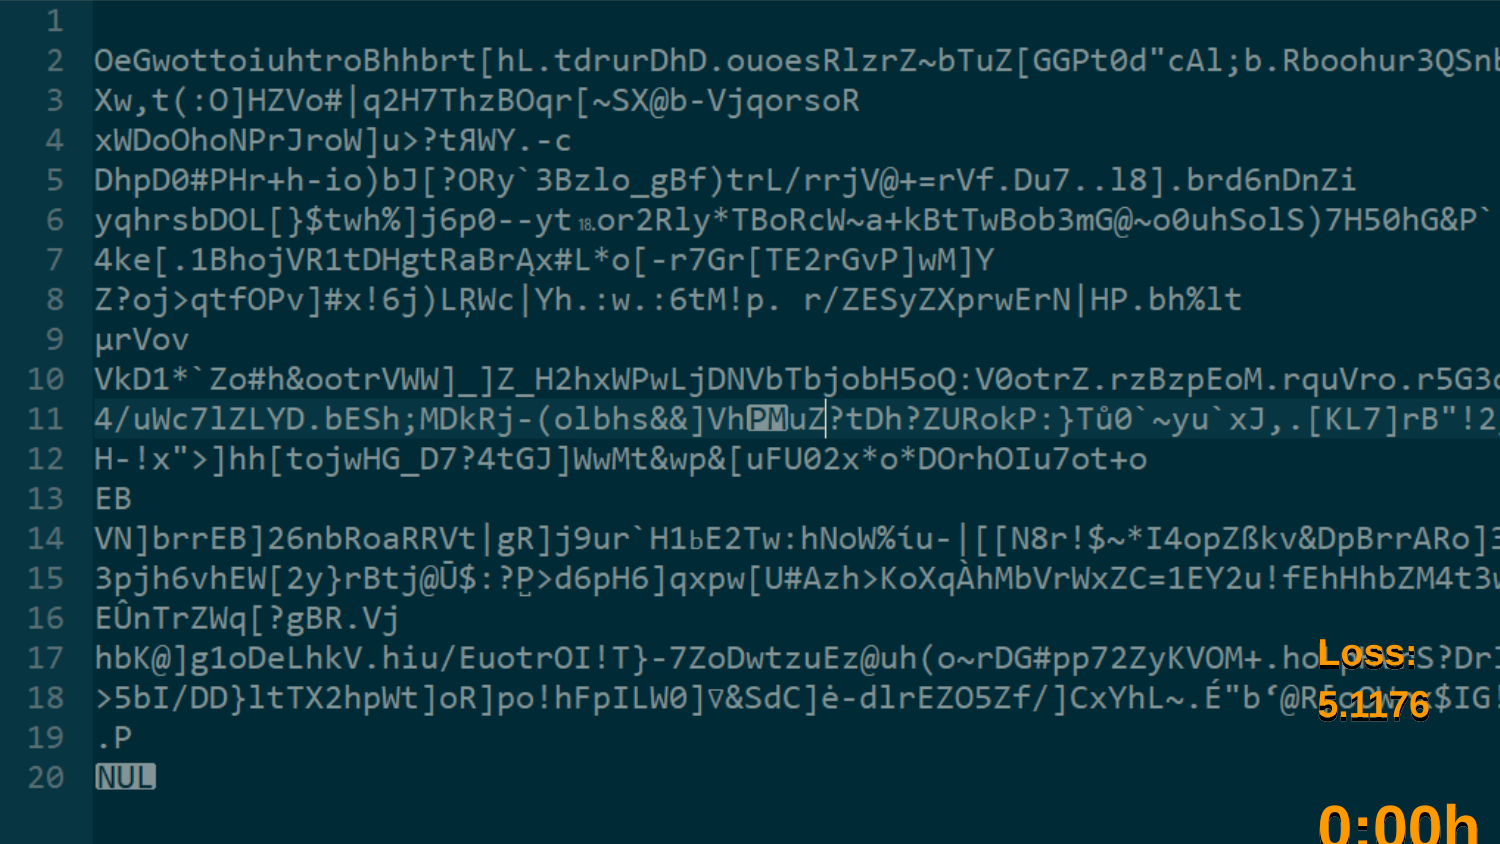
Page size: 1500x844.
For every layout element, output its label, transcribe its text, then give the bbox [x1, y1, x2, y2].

picture [864, 570, 877, 588]
picture [996, 647, 1051, 668]
picture [96, 288, 111, 310]
picture [1341, 567, 1357, 589]
picture [1169, 647, 1183, 668]
picture [676, 207, 690, 230]
picture [612, 294, 630, 310]
picture [96, 448, 111, 469]
picture [1268, 685, 1277, 695]
picture [140, 446, 144, 462]
picture [595, 573, 609, 596]
picture [269, 527, 284, 549]
picture [114, 127, 207, 150]
picture [231, 446, 245, 469]
picture [1365, 209, 1380, 230]
picture [422, 527, 438, 549]
picture [460, 564, 475, 593]
picture [656, 209, 672, 230]
picture [787, 248, 800, 270]
picture [441, 129, 456, 150]
picture [307, 607, 322, 628]
picture [901, 49, 916, 71]
picture [1262, 526, 1277, 549]
picture [995, 687, 1010, 708]
picture [575, 527, 590, 549]
picture [119, 287, 129, 302]
picture [210, 89, 228, 111]
picture [1322, 566, 1337, 589]
picture [269, 89, 284, 111]
picture [1418, 49, 1433, 71]
picture [459, 169, 495, 190]
picture [613, 647, 630, 668]
picture [211, 49, 226, 71]
picture [233, 685, 245, 715]
picture [425, 167, 434, 198]
picture [116, 366, 130, 389]
picture [460, 288, 476, 310]
picture [863, 55, 877, 71]
picture [1036, 294, 1050, 310]
picture [269, 288, 285, 310]
picture [844, 48, 858, 71]
picture [574, 448, 647, 469]
picture [135, 647, 149, 668]
picture [939, 48, 954, 71]
picture [344, 55, 362, 71]
picture [460, 687, 476, 708]
picture [824, 49, 840, 71]
picture [252, 526, 262, 556]
picture [498, 368, 514, 389]
picture [1089, 524, 1105, 553]
picture [115, 214, 131, 237]
picture [823, 89, 858, 111]
picture [862, 169, 879, 190]
picture [693, 685, 702, 715]
picture [671, 288, 686, 310]
picture [327, 645, 341, 668]
picture [288, 613, 304, 636]
picture [134, 368, 151, 389]
picture [345, 294, 361, 310]
picture [306, 374, 343, 389]
picture [1187, 287, 1205, 310]
picture [766, 55, 783, 71]
picture [593, 99, 611, 106]
picture [307, 206, 322, 234]
picture [1013, 527, 1028, 549]
picture [806, 55, 820, 71]
picture [176, 86, 185, 118]
picture [1361, 48, 1376, 71]
picture [211, 566, 226, 589]
picture [248, 288, 266, 310]
picture [441, 248, 457, 270]
picture [670, 453, 687, 469]
picture [748, 294, 763, 317]
picture [879, 167, 917, 198]
picture [384, 645, 399, 668]
picture [536, 214, 552, 237]
picture [478, 129, 515, 150]
picture [802, 526, 817, 549]
picture [116, 247, 131, 270]
picture [825, 448, 839, 469]
picture [382, 207, 400, 230]
picture [499, 48, 514, 71]
picture [444, 366, 453, 397]
picture [1071, 687, 1087, 708]
picture [402, 254, 419, 277]
picture [1054, 169, 1069, 190]
picture [766, 95, 783, 111]
picture [595, 167, 609, 190]
picture [1456, 567, 1471, 589]
picture [499, 692, 514, 715]
picture [806, 95, 820, 111]
picture [97, 487, 110, 509]
picture [579, 88, 587, 118]
picture [210, 607, 245, 636]
picture [881, 288, 897, 310]
picture [1452, 533, 1470, 549]
picture [786, 448, 801, 469]
picture [364, 607, 381, 628]
picture [173, 214, 188, 230]
picture [329, 566, 341, 596]
picture [710, 573, 724, 596]
picture [655, 566, 664, 596]
picture [730, 254, 744, 270]
picture [1322, 169, 1337, 190]
picture [1245, 685, 1259, 708]
picture [154, 566, 169, 589]
picture [651, 527, 667, 549]
picture [557, 95, 571, 111]
picture [580, 218, 596, 230]
picture [844, 566, 858, 589]
picture [403, 573, 415, 596]
picture [919, 368, 956, 395]
picture [365, 567, 380, 589]
picture [1208, 368, 1221, 389]
picture [480, 653, 494, 668]
picture [1054, 653, 1069, 676]
picture [288, 167, 303, 190]
picture [191, 653, 209, 676]
picture [1438, 368, 1452, 389]
picture [135, 175, 150, 198]
text_box 0:00h [1328, 812, 1341, 843]
picture [766, 567, 802, 589]
picture [480, 248, 495, 270]
picture [1053, 49, 1069, 71]
picture [538, 653, 553, 668]
picture [229, 368, 266, 389]
picture [500, 254, 514, 270]
picture [211, 368, 226, 389]
picture [997, 526, 1006, 556]
picture [1149, 653, 1165, 676]
picture [478, 288, 496, 310]
text_box 0:00h [1455, 822, 1468, 844]
text_box 0:00h [1384, 812, 1397, 843]
picture [368, 166, 377, 197]
picture [806, 248, 820, 270]
picture [901, 368, 916, 389]
picture [690, 647, 705, 668]
picture [1270, 566, 1274, 581]
picture [211, 288, 226, 310]
picture [478, 209, 496, 230]
picture [1130, 647, 1146, 668]
picture [596, 247, 608, 261]
picture [233, 88, 242, 118]
picture [881, 685, 895, 708]
picture [346, 573, 360, 589]
picture [288, 448, 303, 469]
picture [253, 605, 262, 636]
picture [1280, 685, 1299, 715]
picture [978, 526, 987, 556]
picture [1476, 55, 1491, 71]
picture [1107, 538, 1125, 544]
picture [1035, 175, 1050, 190]
picture [752, 209, 767, 230]
picture [864, 288, 876, 310]
picture [825, 254, 839, 270]
picture [839, 526, 895, 549]
picture [595, 533, 609, 549]
picture [192, 607, 207, 628]
picture [1270, 207, 1284, 230]
picture [422, 89, 437, 111]
picture [690, 374, 702, 397]
picture [709, 446, 726, 469]
picture [344, 175, 362, 190]
picture [1076, 526, 1080, 541]
picture [1299, 526, 1316, 549]
picture [365, 687, 418, 715]
picture [1321, 55, 1358, 71]
picture [1017, 288, 1029, 310]
picture [1404, 207, 1418, 230]
picture [1016, 566, 1031, 589]
picture [671, 169, 686, 190]
picture [1131, 169, 1146, 190]
picture [461, 88, 475, 111]
picture [1091, 692, 1106, 708]
picture [1017, 448, 1031, 469]
picture [1019, 214, 1037, 230]
picture [230, 169, 246, 190]
picture [578, 248, 590, 270]
picture [906, 207, 921, 230]
picture [595, 692, 609, 715]
picture [383, 567, 398, 589]
picture [327, 248, 341, 270]
picture [345, 527, 361, 549]
picture [901, 645, 916, 668]
picture [1284, 49, 1300, 71]
picture [442, 55, 456, 71]
picture [96, 368, 113, 389]
picture [748, 454, 763, 469]
picture [229, 287, 247, 310]
picture [576, 175, 590, 190]
picture [326, 453, 338, 476]
picture [364, 248, 399, 270]
picture [155, 687, 169, 708]
picture [806, 175, 821, 190]
picture [1052, 533, 1066, 549]
picture [556, 209, 571, 230]
picture [153, 55, 170, 71]
picture [1285, 374, 1299, 389]
picture [881, 453, 898, 469]
picture [308, 135, 322, 150]
picture [901, 294, 917, 317]
picture [726, 685, 743, 708]
picture [1441, 207, 1458, 230]
picture [176, 645, 185, 676]
picture [576, 687, 589, 708]
picture [1055, 573, 1069, 589]
picture [824, 374, 836, 397]
picture [672, 254, 686, 270]
picture [650, 687, 687, 708]
picture [135, 207, 150, 230]
picture [1113, 374, 1127, 389]
picture [1226, 167, 1242, 190]
picture [977, 368, 994, 389]
picture [425, 685, 434, 715]
picture [1436, 49, 1454, 77]
picture [1383, 209, 1401, 230]
picture [864, 446, 876, 460]
picture [344, 214, 362, 230]
picture [770, 209, 806, 230]
picture [517, 89, 534, 111]
picture [402, 89, 418, 111]
picture [575, 366, 590, 389]
picture [155, 214, 169, 230]
picture [1015, 169, 1032, 190]
picture [867, 214, 882, 230]
picture [806, 294, 820, 310]
picture [440, 527, 458, 549]
picture [638, 209, 652, 230]
picture [403, 169, 416, 190]
picture [881, 368, 897, 389]
picture [1226, 288, 1241, 310]
picture [1361, 566, 1376, 589]
picture [708, 288, 726, 310]
picture [461, 214, 475, 237]
picture [1284, 169, 1300, 190]
picture [310, 287, 319, 317]
picture [556, 169, 571, 190]
picture [518, 567, 534, 589]
picture [444, 288, 456, 310]
picture [157, 247, 166, 277]
picture [1206, 567, 1224, 589]
picture [1243, 526, 1258, 549]
picture [1188, 167, 1203, 190]
picture [229, 647, 284, 668]
picture [1311, 206, 1320, 237]
picture [174, 366, 187, 380]
picture [995, 448, 1013, 469]
picture [768, 448, 780, 469]
picture [1455, 368, 1471, 389]
picture [252, 209, 265, 230]
picture [748, 55, 763, 71]
picture [96, 214, 111, 237]
picture [422, 448, 438, 469]
picture [1109, 687, 1127, 708]
picture [1040, 207, 1054, 230]
picture [632, 567, 648, 589]
picture [1013, 685, 1031, 708]
picture [708, 690, 723, 708]
picture [1150, 287, 1165, 310]
picture [173, 334, 189, 350]
picture [444, 167, 455, 183]
picture [1129, 526, 1141, 540]
picture [478, 448, 496, 469]
picture [713, 166, 721, 197]
picture [1341, 368, 1358, 389]
picture [460, 129, 475, 150]
picture [1207, 687, 1219, 708]
picture [919, 60, 936, 66]
picture [1035, 454, 1050, 469]
picture [902, 446, 914, 460]
picture [537, 448, 550, 469]
picture [1358, 527, 1373, 549]
picture [1112, 288, 1128, 310]
picture [307, 49, 322, 71]
picture [384, 48, 399, 71]
picture [536, 288, 553, 310]
picture [117, 334, 131, 350]
picture [904, 247, 913, 277]
picture [1342, 175, 1356, 190]
picture [981, 214, 998, 230]
picture [1169, 287, 1184, 310]
picture [1167, 697, 1184, 704]
picture [287, 248, 304, 270]
picture [997, 49, 1012, 71]
picture [805, 366, 820, 389]
picture [746, 687, 761, 708]
picture [1284, 645, 1299, 668]
picture [1032, 527, 1047, 549]
picture [919, 248, 956, 270]
picture [175, 291, 188, 310]
picture [98, 690, 111, 708]
picture [919, 567, 936, 589]
picture [747, 95, 763, 118]
picture [405, 132, 417, 150]
picture [842, 248, 858, 270]
picture [996, 368, 1032, 389]
picture [803, 567, 822, 589]
picture [962, 209, 979, 230]
picture [1060, 207, 1190, 237]
picture [96, 169, 113, 190]
picture [1112, 647, 1127, 668]
picture [192, 207, 207, 230]
picture [461, 254, 475, 270]
picture [272, 446, 281, 476]
picture [1205, 533, 1219, 556]
picture [860, 645, 897, 676]
picture [97, 645, 111, 668]
picture [555, 647, 573, 668]
picture [1153, 167, 1162, 198]
picture [288, 527, 303, 549]
picture [96, 89, 112, 111]
picture [97, 567, 111, 589]
picture [595, 55, 609, 71]
picture [95, 49, 150, 71]
picture [556, 566, 571, 589]
picture [979, 294, 1013, 310]
picture [635, 687, 648, 708]
picture [483, 48, 492, 78]
picture [499, 294, 512, 310]
picture [1227, 567, 1242, 589]
picture [786, 55, 801, 71]
picture [899, 533, 913, 549]
picture [939, 288, 955, 310]
text_box 0:00h [1418, 812, 1431, 843]
picture [211, 209, 247, 230]
picture [114, 95, 132, 111]
picture [403, 653, 418, 668]
picture [1226, 368, 1262, 389]
picture [728, 169, 743, 190]
picture [384, 533, 399, 549]
picture [690, 49, 707, 71]
picture [1493, 573, 1500, 589]
picture [1130, 567, 1146, 589]
picture [1092, 49, 1107, 71]
picture [674, 368, 686, 389]
picture [823, 692, 838, 708]
picture [844, 175, 856, 198]
picture [403, 48, 418, 71]
picture [153, 89, 169, 111]
picture [498, 653, 515, 668]
picture [1419, 374, 1433, 389]
picture [248, 567, 266, 589]
picture [250, 446, 265, 469]
picture [843, 453, 859, 469]
picture [542, 685, 546, 701]
picture [367, 127, 377, 158]
picture [863, 366, 878, 389]
picture [482, 366, 491, 397]
picture [327, 687, 341, 708]
picture [1187, 49, 1205, 71]
picture [787, 95, 801, 111]
picture [1249, 214, 1266, 230]
picture [370, 287, 374, 302]
picture [517, 692, 534, 708]
picture [556, 49, 571, 71]
picture [268, 687, 284, 708]
picture [1231, 209, 1246, 230]
picture [288, 48, 303, 71]
picture [555, 248, 573, 270]
picture [671, 647, 686, 668]
picture [212, 527, 225, 549]
picture [95, 399, 1500, 438]
picture [940, 175, 955, 190]
picture [269, 366, 284, 389]
picture [619, 214, 633, 230]
picture [810, 214, 823, 230]
picture [612, 368, 630, 389]
picture [1054, 288, 1069, 310]
picture [1072, 567, 1090, 589]
picture [384, 135, 399, 150]
picture [441, 645, 455, 671]
picture [1421, 209, 1438, 230]
picture [1148, 527, 1162, 549]
picture [956, 687, 973, 708]
picture [250, 685, 264, 708]
picture [116, 687, 131, 708]
picture [636, 247, 645, 277]
picture [633, 368, 668, 389]
picture [440, 692, 457, 708]
picture [327, 55, 341, 71]
picture [517, 647, 532, 668]
picture [365, 207, 380, 230]
picture [327, 175, 341, 190]
picture [1281, 533, 1297, 549]
picture [192, 573, 208, 589]
picture [306, 453, 323, 469]
picture [307, 645, 322, 668]
picture [537, 254, 553, 270]
picture [976, 167, 994, 190]
picture [1208, 175, 1223, 190]
picture [1093, 573, 1107, 589]
picture [288, 129, 301, 150]
picture [1362, 374, 1376, 389]
picture [326, 526, 341, 549]
picture [137, 107, 145, 116]
picture [1019, 48, 1028, 78]
picture [498, 448, 513, 469]
picture [192, 49, 207, 71]
picture [174, 613, 188, 628]
picture [862, 254, 878, 270]
picture [651, 446, 668, 469]
picture [1303, 175, 1318, 190]
picture [325, 288, 343, 310]
picture [1380, 55, 1395, 71]
picture [556, 135, 570, 150]
picture [272, 605, 282, 621]
picture [671, 573, 686, 596]
picture [519, 592, 531, 596]
picture [575, 48, 590, 71]
picture [1397, 533, 1411, 549]
picture [422, 214, 434, 237]
picture [1265, 175, 1280, 190]
picture [1189, 567, 1202, 589]
picture [671, 88, 686, 111]
picture [116, 167, 131, 190]
picture [364, 95, 380, 118]
picture [843, 288, 858, 310]
picture [920, 448, 956, 469]
picture [1073, 368, 1088, 389]
picture [958, 169, 975, 190]
picture [804, 448, 821, 469]
picture [957, 567, 975, 589]
picture [267, 173, 285, 190]
picture [861, 685, 876, 708]
picture [154, 453, 169, 469]
picture [137, 526, 147, 556]
picture [825, 573, 839, 589]
picture [671, 48, 686, 71]
picture [193, 533, 207, 549]
picture [805, 653, 820, 668]
picture [1400, 55, 1414, 71]
picture [824, 287, 838, 313]
picture [958, 49, 975, 71]
picture [672, 527, 686, 549]
picture [0, 0, 91, 844]
picture [900, 573, 917, 589]
picture [288, 687, 304, 708]
picture [307, 248, 323, 270]
picture [441, 209, 456, 230]
picture [135, 685, 150, 708]
picture [1380, 566, 1395, 589]
picture [249, 254, 266, 270]
picture [383, 368, 439, 389]
picture [1193, 215, 1208, 230]
picture [366, 374, 380, 389]
picture [559, 446, 568, 476]
text_box Loss: 5.1176 [1302, 606, 1500, 735]
picture [827, 209, 864, 230]
picture [1074, 653, 1088, 676]
picture [917, 533, 932, 549]
picture [1319, 527, 1336, 549]
picture [943, 209, 958, 230]
picture [613, 175, 630, 190]
picture [345, 248, 360, 270]
picture [155, 368, 169, 389]
picture [133, 328, 151, 350]
picture [1131, 374, 1146, 389]
picture [882, 567, 897, 589]
picture [556, 685, 571, 708]
picture [425, 285, 434, 317]
picture [1476, 368, 1491, 389]
picture [192, 294, 207, 317]
picture [405, 207, 415, 237]
picture [1150, 368, 1165, 389]
picture [557, 368, 571, 389]
picture [784, 687, 800, 708]
picture [1339, 533, 1354, 556]
picture [172, 55, 189, 71]
picture [1475, 526, 1485, 556]
picture [116, 726, 132, 748]
picture [976, 248, 994, 270]
picture [231, 247, 245, 270]
picture [422, 248, 437, 270]
picture [249, 89, 265, 111]
picture [1223, 527, 1239, 549]
picture [1035, 368, 1050, 389]
picture [615, 533, 629, 549]
picture [154, 607, 170, 628]
picture [134, 294, 151, 310]
picture [690, 453, 705, 476]
picture [537, 95, 552, 118]
picture [978, 55, 993, 71]
text_box 0:00h [1302, 735, 1500, 844]
picture [1074, 49, 1089, 71]
picture [116, 645, 131, 668]
picture [600, 645, 604, 661]
picture [269, 55, 284, 71]
picture [1303, 374, 1318, 397]
picture [1188, 374, 1203, 397]
picture [920, 687, 932, 708]
picture [900, 692, 915, 708]
picture [976, 687, 991, 708]
picture [1034, 567, 1051, 589]
picture [272, 566, 281, 596]
picture [540, 526, 549, 556]
picture [1494, 374, 1500, 389]
picture [173, 567, 188, 589]
picture [708, 647, 781, 668]
picture [728, 95, 741, 118]
picture [231, 527, 246, 549]
picture [576, 647, 590, 668]
picture [689, 167, 707, 190]
picture [290, 647, 303, 668]
picture [1034, 685, 1047, 711]
picture [538, 169, 552, 190]
picture [1111, 567, 1127, 589]
picture [499, 89, 514, 111]
picture [1283, 566, 1300, 589]
picture [250, 129, 266, 150]
picture [290, 207, 303, 237]
picture [272, 207, 281, 237]
picture [844, 653, 858, 668]
picture [556, 533, 568, 556]
picture [751, 566, 760, 596]
picture [613, 89, 629, 111]
picture [288, 294, 304, 310]
picture [95, 248, 113, 270]
picture [1170, 374, 1184, 389]
picture [825, 647, 838, 668]
picture [211, 248, 226, 270]
picture [116, 487, 131, 509]
picture [651, 49, 668, 71]
picture [1170, 567, 1184, 589]
picture [769, 169, 782, 190]
picture [96, 135, 111, 150]
picture [441, 448, 456, 469]
picture [1054, 448, 1069, 469]
picture [920, 288, 935, 310]
picture [346, 685, 360, 708]
picture [498, 175, 514, 198]
picture [1111, 48, 1146, 71]
picture [1303, 48, 1318, 71]
picture [749, 175, 763, 190]
picture [1246, 48, 1261, 71]
picture [691, 530, 703, 549]
picture [1165, 527, 1202, 549]
picture [135, 573, 147, 596]
picture [727, 573, 745, 589]
picture [482, 685, 491, 715]
picture [345, 647, 362, 668]
picture [1245, 169, 1261, 190]
picture [614, 55, 629, 71]
picture [882, 248, 898, 270]
picture [744, 527, 761, 549]
picture [1326, 209, 1342, 230]
picture [728, 55, 745, 71]
picture [709, 368, 744, 389]
picture [766, 248, 783, 270]
picture [326, 209, 341, 230]
picture [821, 527, 836, 549]
picture [1413, 527, 1450, 549]
picture [325, 129, 362, 150]
picture [1206, 647, 1262, 668]
picture [539, 570, 551, 588]
picture [885, 213, 902, 230]
picture [307, 533, 322, 549]
picture [939, 573, 954, 596]
picture [425, 127, 436, 143]
picture [615, 687, 628, 708]
picture [154, 294, 166, 317]
picture [214, 446, 223, 476]
picture [1092, 448, 1107, 469]
picture [364, 533, 381, 549]
picture [690, 288, 705, 310]
picture [403, 527, 419, 549]
picture [116, 573, 131, 596]
picture [842, 374, 860, 389]
picture [287, 366, 303, 389]
picture [1151, 687, 1163, 708]
picture [1456, 49, 1471, 71]
picture [1417, 567, 1454, 589]
picture [1495, 48, 1500, 71]
picture [383, 288, 399, 310]
picture [516, 448, 533, 469]
picture [635, 645, 648, 676]
picture [767, 366, 782, 389]
picture [498, 533, 515, 556]
picture [938, 653, 975, 668]
picture [806, 685, 816, 715]
picture [1212, 207, 1227, 230]
picture [1288, 209, 1303, 230]
picture [575, 567, 590, 589]
picture [715, 207, 727, 221]
picture [883, 55, 897, 71]
picture [733, 209, 749, 230]
picture [763, 533, 780, 549]
picture [306, 89, 343, 111]
picture [1055, 374, 1070, 389]
picture [1055, 685, 1065, 715]
picture [153, 169, 227, 190]
picture [634, 55, 648, 71]
picture [923, 644, 932, 675]
picture [726, 527, 741, 549]
picture [1001, 209, 1016, 230]
picture [97, 334, 113, 357]
picture [288, 567, 303, 589]
picture [306, 687, 323, 708]
picture [537, 368, 552, 389]
picture [422, 48, 437, 71]
picture [461, 647, 474, 668]
picture [1092, 647, 1107, 668]
picture [384, 89, 399, 111]
picture [173, 685, 186, 711]
picture [1246, 573, 1261, 589]
picture [153, 334, 170, 350]
picture [229, 55, 247, 71]
picture [502, 566, 512, 581]
picture [1304, 567, 1317, 589]
picture [384, 167, 399, 190]
picture [115, 607, 131, 628]
picture [403, 294, 415, 317]
picture [651, 175, 668, 198]
picture [1188, 647, 1205, 668]
picture [1476, 567, 1491, 589]
picture [937, 687, 953, 708]
picture [251, 175, 265, 190]
picture [1110, 452, 1147, 469]
picture [707, 527, 720, 549]
picture [97, 607, 110, 628]
picture [134, 254, 150, 270]
picture [734, 287, 738, 302]
picture [1379, 374, 1396, 389]
picture [1130, 685, 1144, 708]
picture [517, 248, 535, 276]
picture [978, 566, 1013, 589]
picture [1345, 209, 1361, 230]
picture [212, 647, 226, 668]
picture [556, 287, 571, 310]
picture [384, 613, 396, 636]
picture [344, 448, 399, 469]
picture [732, 446, 741, 476]
picture [1322, 374, 1337, 389]
picture [250, 55, 265, 71]
picture [151, 645, 171, 676]
picture [154, 526, 169, 549]
picture [1461, 209, 1477, 230]
picture [269, 254, 281, 277]
picture [1072, 453, 1090, 469]
picture [422, 653, 437, 668]
picture [978, 446, 993, 469]
picture [1208, 287, 1222, 310]
picture [979, 653, 993, 668]
picture [632, 88, 668, 118]
picture [598, 214, 615, 230]
picture [210, 129, 246, 150]
picture [613, 567, 629, 589]
picture [708, 89, 726, 111]
picture [594, 374, 609, 389]
picture [708, 248, 724, 270]
picture [959, 453, 974, 469]
picture [270, 135, 284, 150]
picture [326, 607, 341, 628]
picture [345, 368, 360, 389]
picture [825, 175, 840, 190]
picture [694, 214, 710, 237]
picture [1399, 567, 1414, 589]
picture [690, 248, 705, 270]
picture [925, 209, 940, 230]
picture [194, 451, 206, 469]
picture [786, 368, 802, 389]
picture [460, 49, 475, 71]
picture [192, 687, 228, 708]
picture [135, 613, 150, 628]
picture [518, 527, 534, 549]
picture [232, 567, 244, 589]
picture [460, 527, 475, 549]
picture [174, 533, 188, 549]
picture [959, 294, 973, 317]
picture [193, 248, 207, 270]
picture [520, 49, 533, 71]
picture [420, 566, 456, 596]
picture [96, 763, 156, 789]
picture [765, 685, 780, 708]
picture [747, 368, 764, 389]
picture [1378, 533, 1392, 549]
picture [95, 527, 131, 549]
picture [306, 573, 323, 596]
picture [613, 254, 630, 270]
picture [287, 89, 304, 111]
picture [690, 573, 705, 589]
picture [441, 89, 457, 111]
picture [480, 95, 494, 111]
picture [1092, 288, 1107, 310]
picture [961, 247, 970, 277]
picture [1034, 49, 1050, 71]
picture [1208, 48, 1222, 71]
picture [1169, 55, 1183, 71]
picture [1228, 67, 1237, 77]
picture [751, 247, 760, 277]
picture [786, 653, 801, 668]
picture [365, 49, 380, 71]
picture [1112, 167, 1126, 190]
picture [463, 446, 474, 462]
picture [786, 167, 799, 193]
